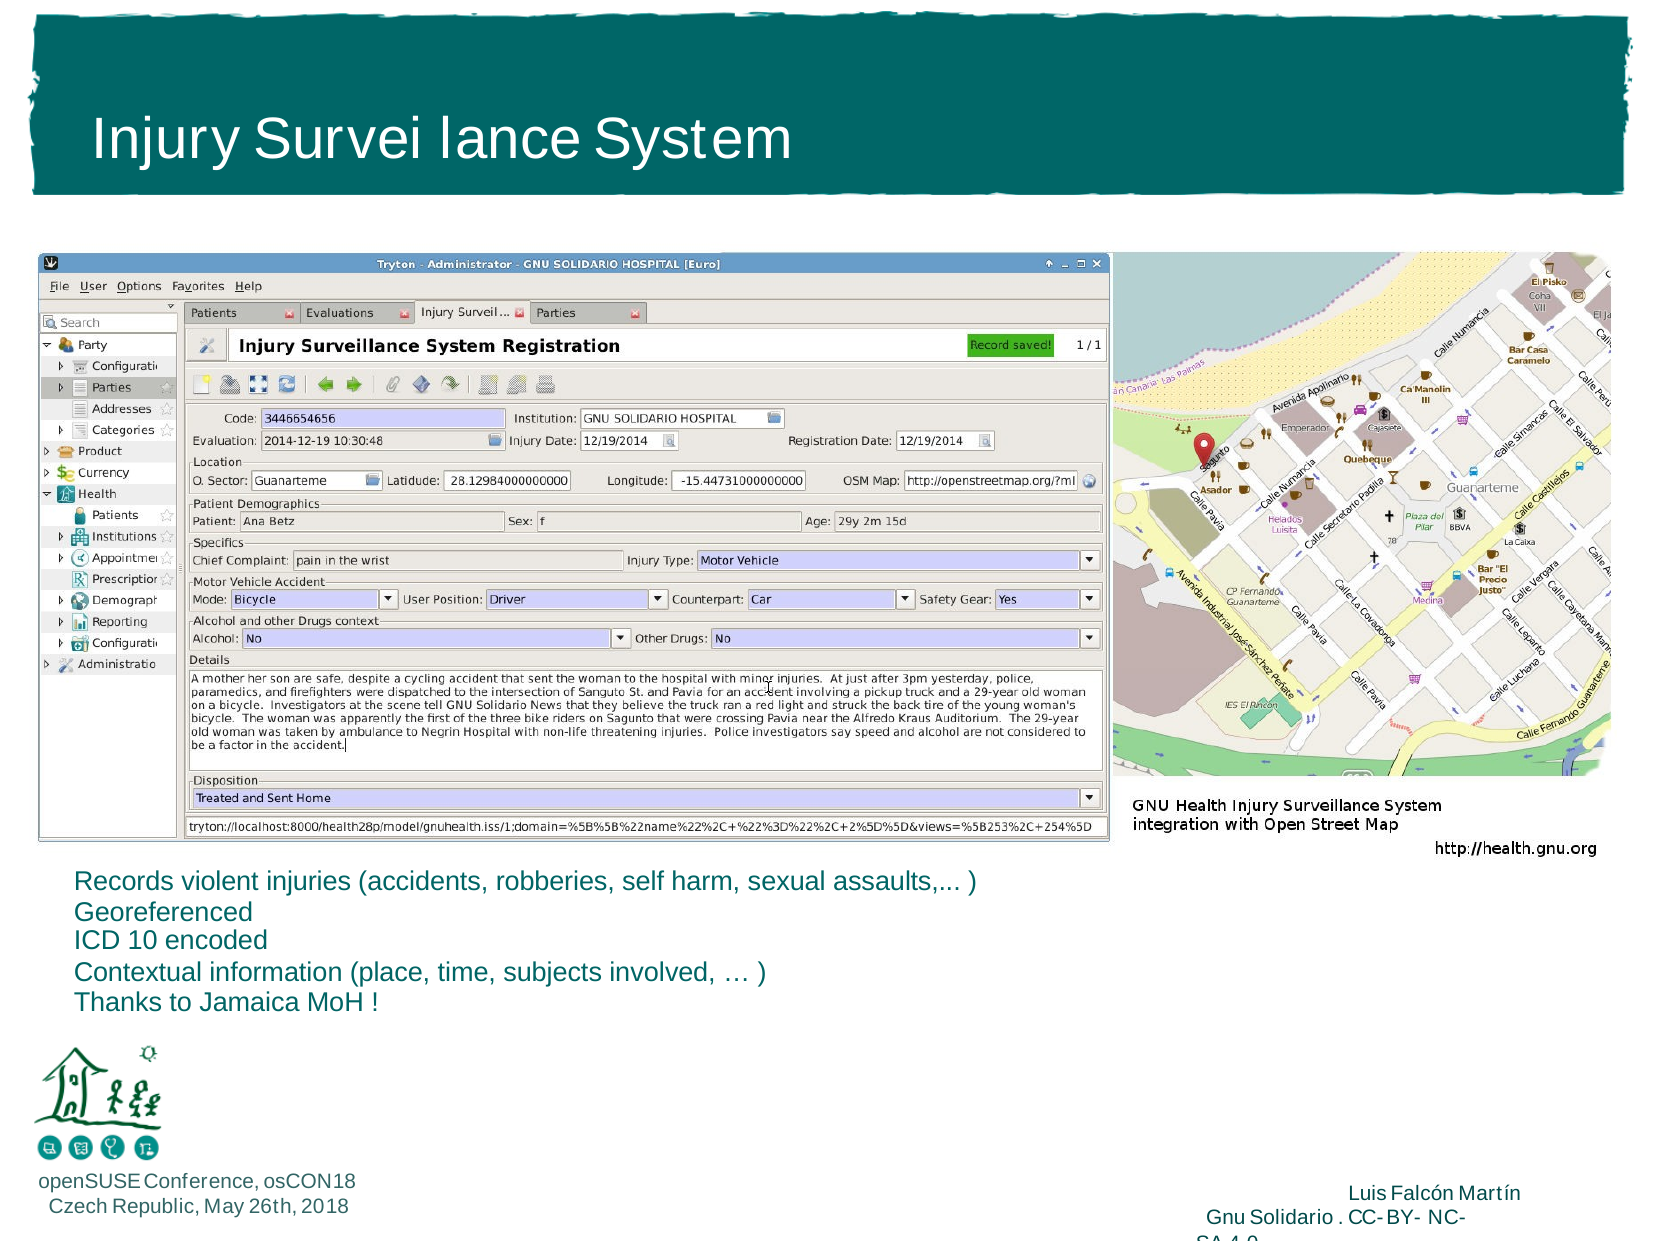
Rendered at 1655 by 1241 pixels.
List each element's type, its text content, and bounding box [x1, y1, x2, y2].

text_box openSUSEConference,osCON18 CzechRepublic,May26th,2018 [36, 1167, 361, 1218]
title InjurySurveilanceSystem [48, 74, 1607, 179]
text_box Records violent injuries (accidents, robberies, self harm, sexual assaults,... ) Georeferenced ICD 10 encoded Contextual information (place, time, subjects involved, … ) Thanks to Jamaica MoH ! [71, 865, 985, 1019]
text_box LuisFalcónMartín GnuSolidario.CC-BY-NC-SA4.0 [1193, 1179, 1531, 1230]
text_box [30, 242, 1624, 862]
